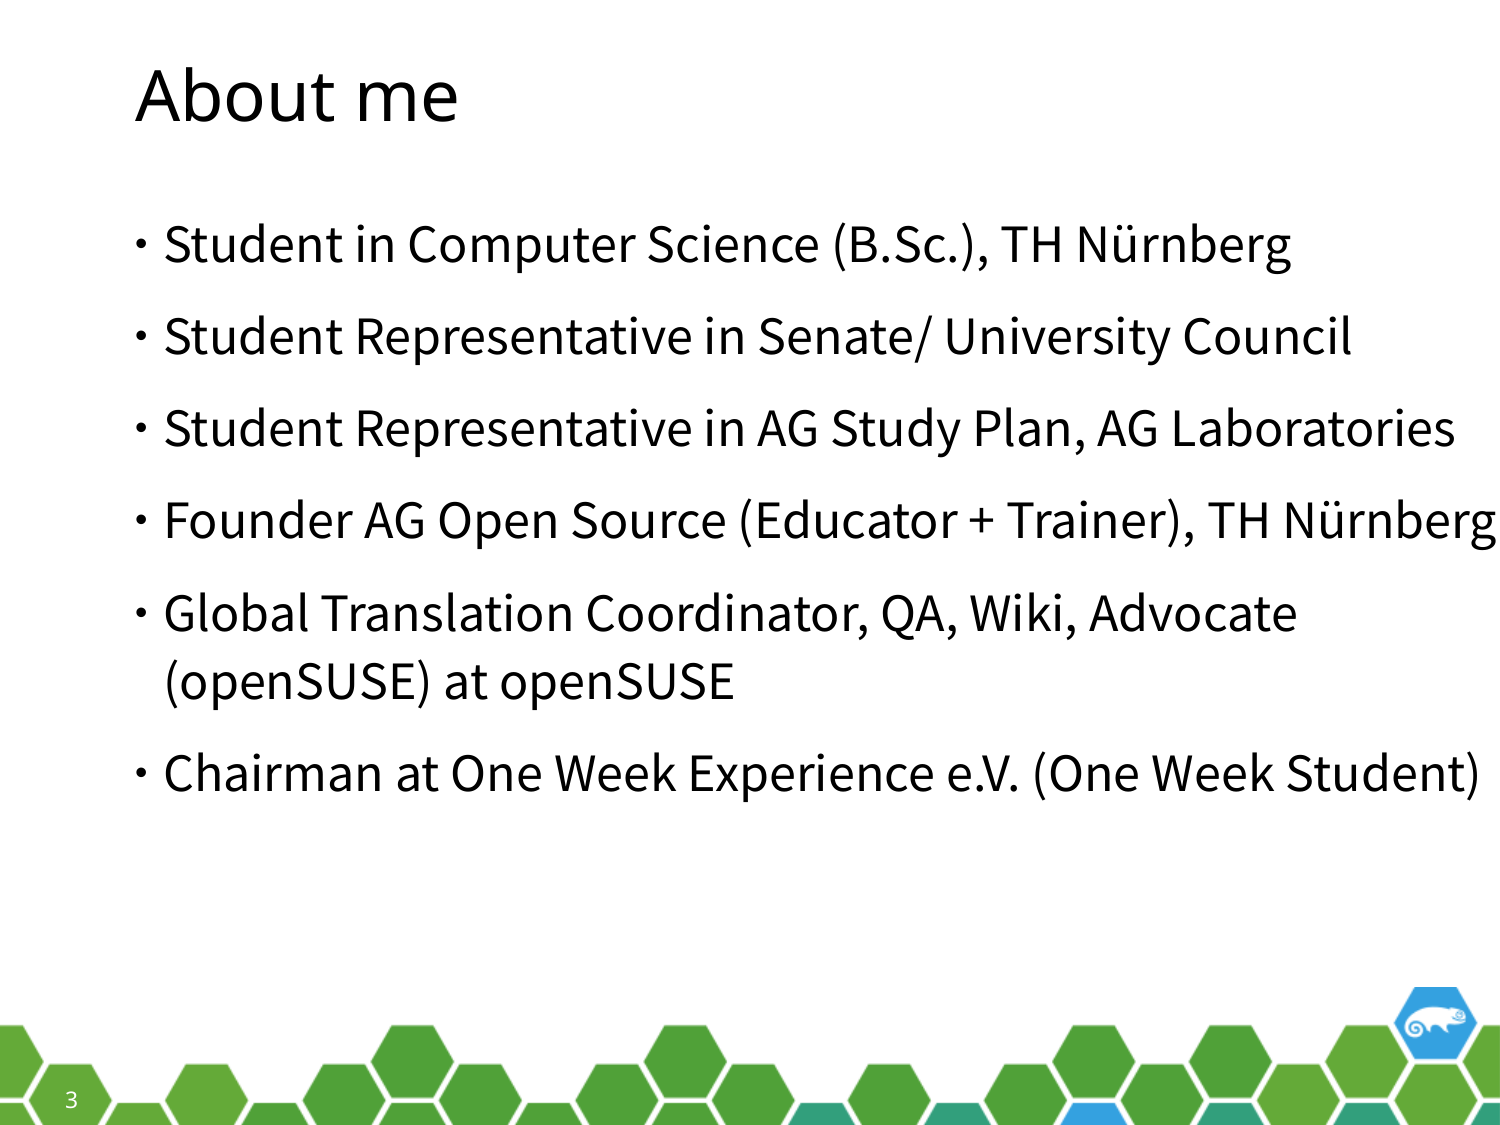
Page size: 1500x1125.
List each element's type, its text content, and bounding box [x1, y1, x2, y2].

picture [0, 987, 1500, 1125]
title About me [135, 12, 1372, 175]
list Student in Computer Science (B.Sc.), TH Nürnberg Student Representative in Senate/ University Council Student Representative in AG Study Plan, AG Laboratories Founder AG Open Source (Educator + Trainer), TH Nürnberg Global Translation Coordinator, QA, Wiki, Advocate (openSUSE) at openSUSE Chairman at One Week Experience e.V. (One Week Student) [135, 208, 1500, 862]
